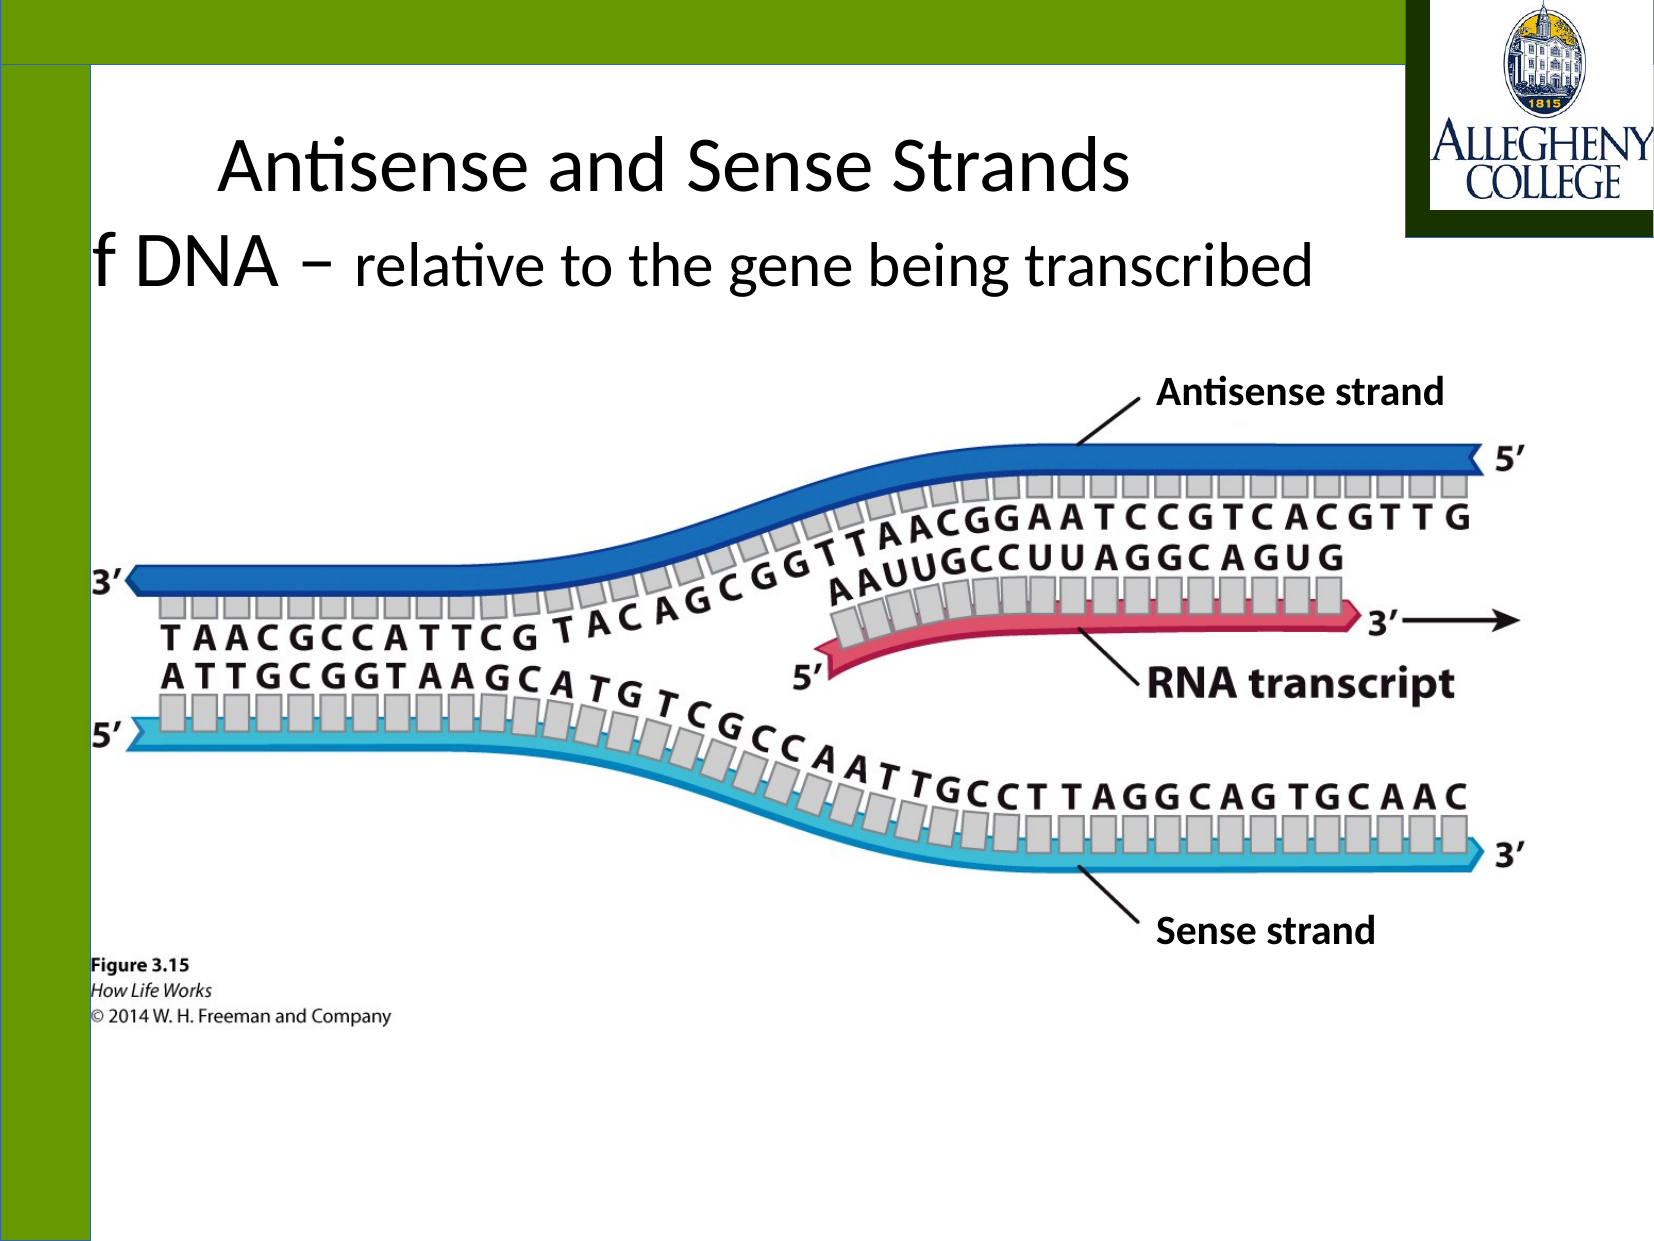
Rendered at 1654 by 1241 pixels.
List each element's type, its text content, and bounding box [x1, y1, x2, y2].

text_box Antisense strand [1141, 355, 1551, 421]
text_box [0, 0, 1654, 1241]
title Antisense and Sense Strands of DNA – relative to the gene being transcribed [91, 67, 1338, 289]
picture [1430, 0, 1654, 210]
picture [91, 289, 1571, 1108]
text_box Sense strand [1141, 895, 1571, 961]
